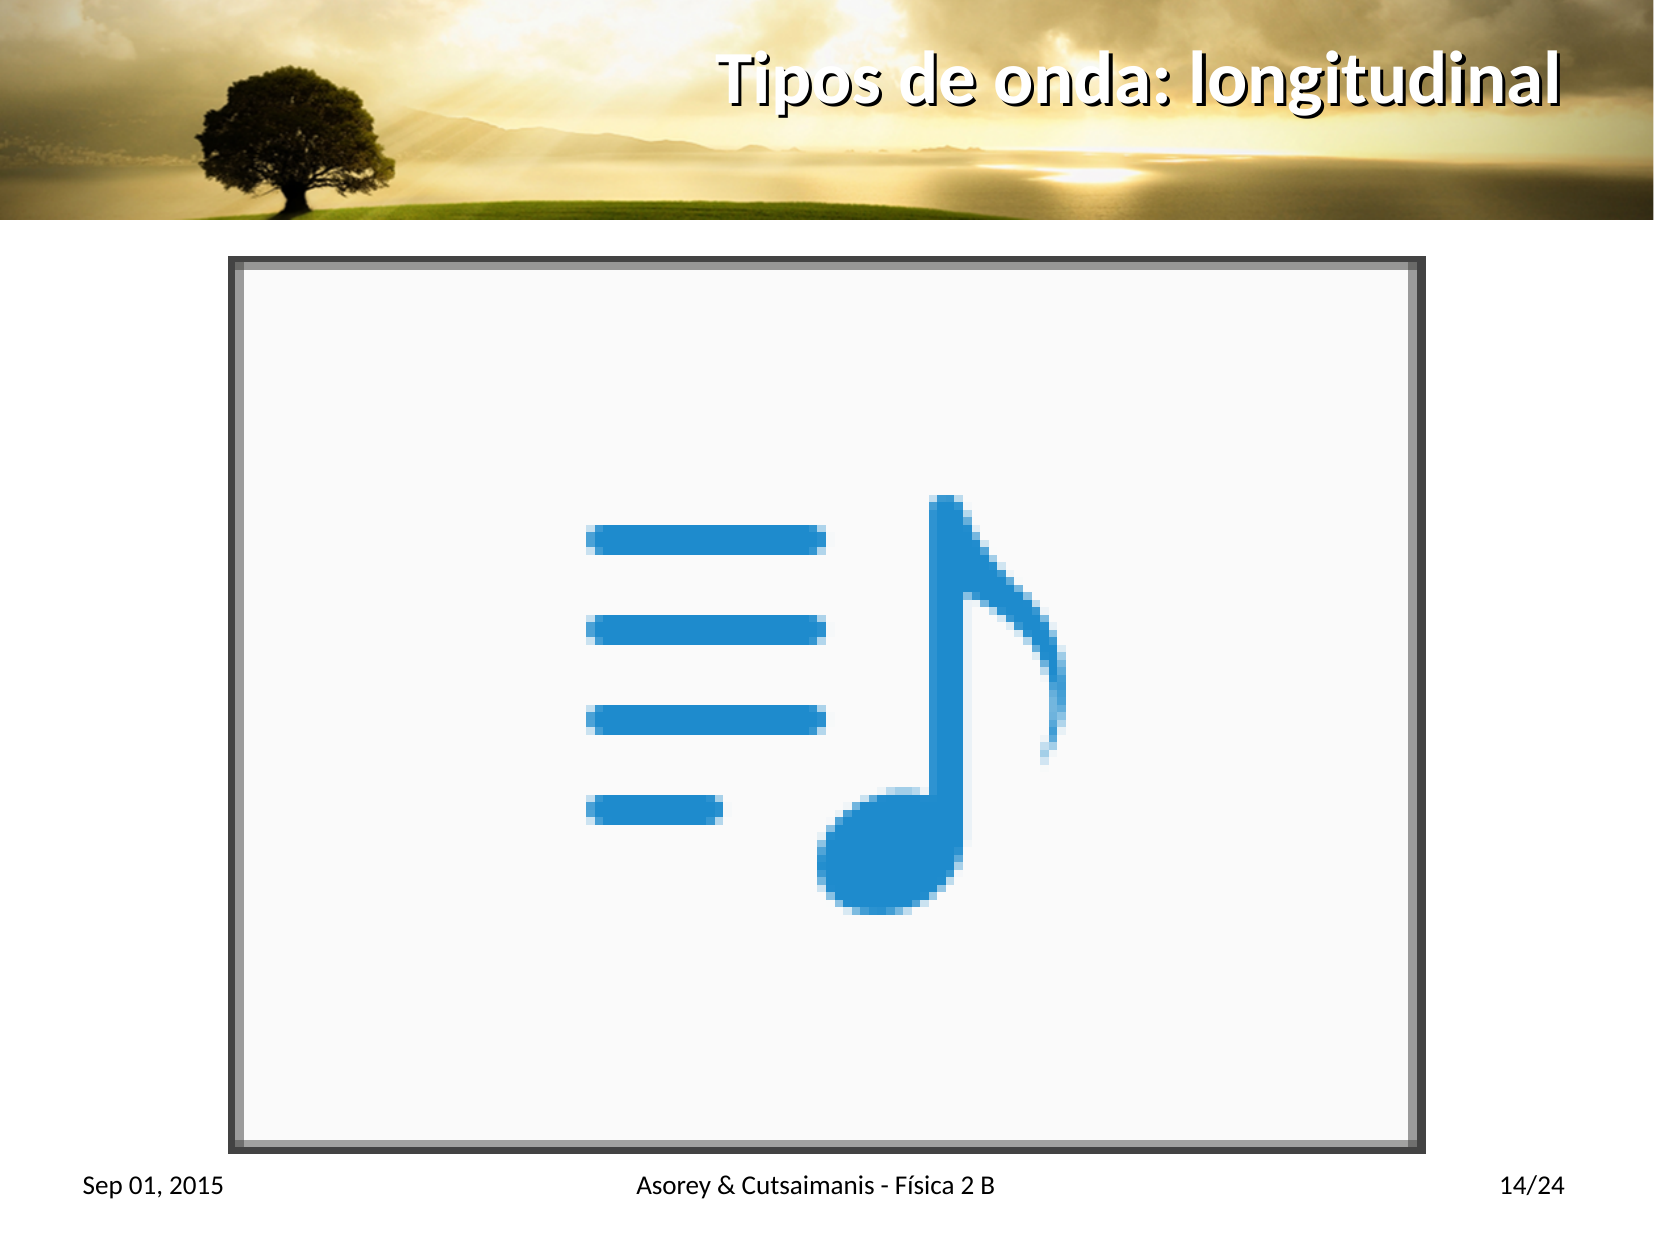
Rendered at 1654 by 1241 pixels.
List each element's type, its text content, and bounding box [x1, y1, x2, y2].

picture [0, 0, 1654, 220]
text_box [226, 255, 1427, 1156]
title Tipos de onda: longitudinal [75, 19, 1564, 151]
